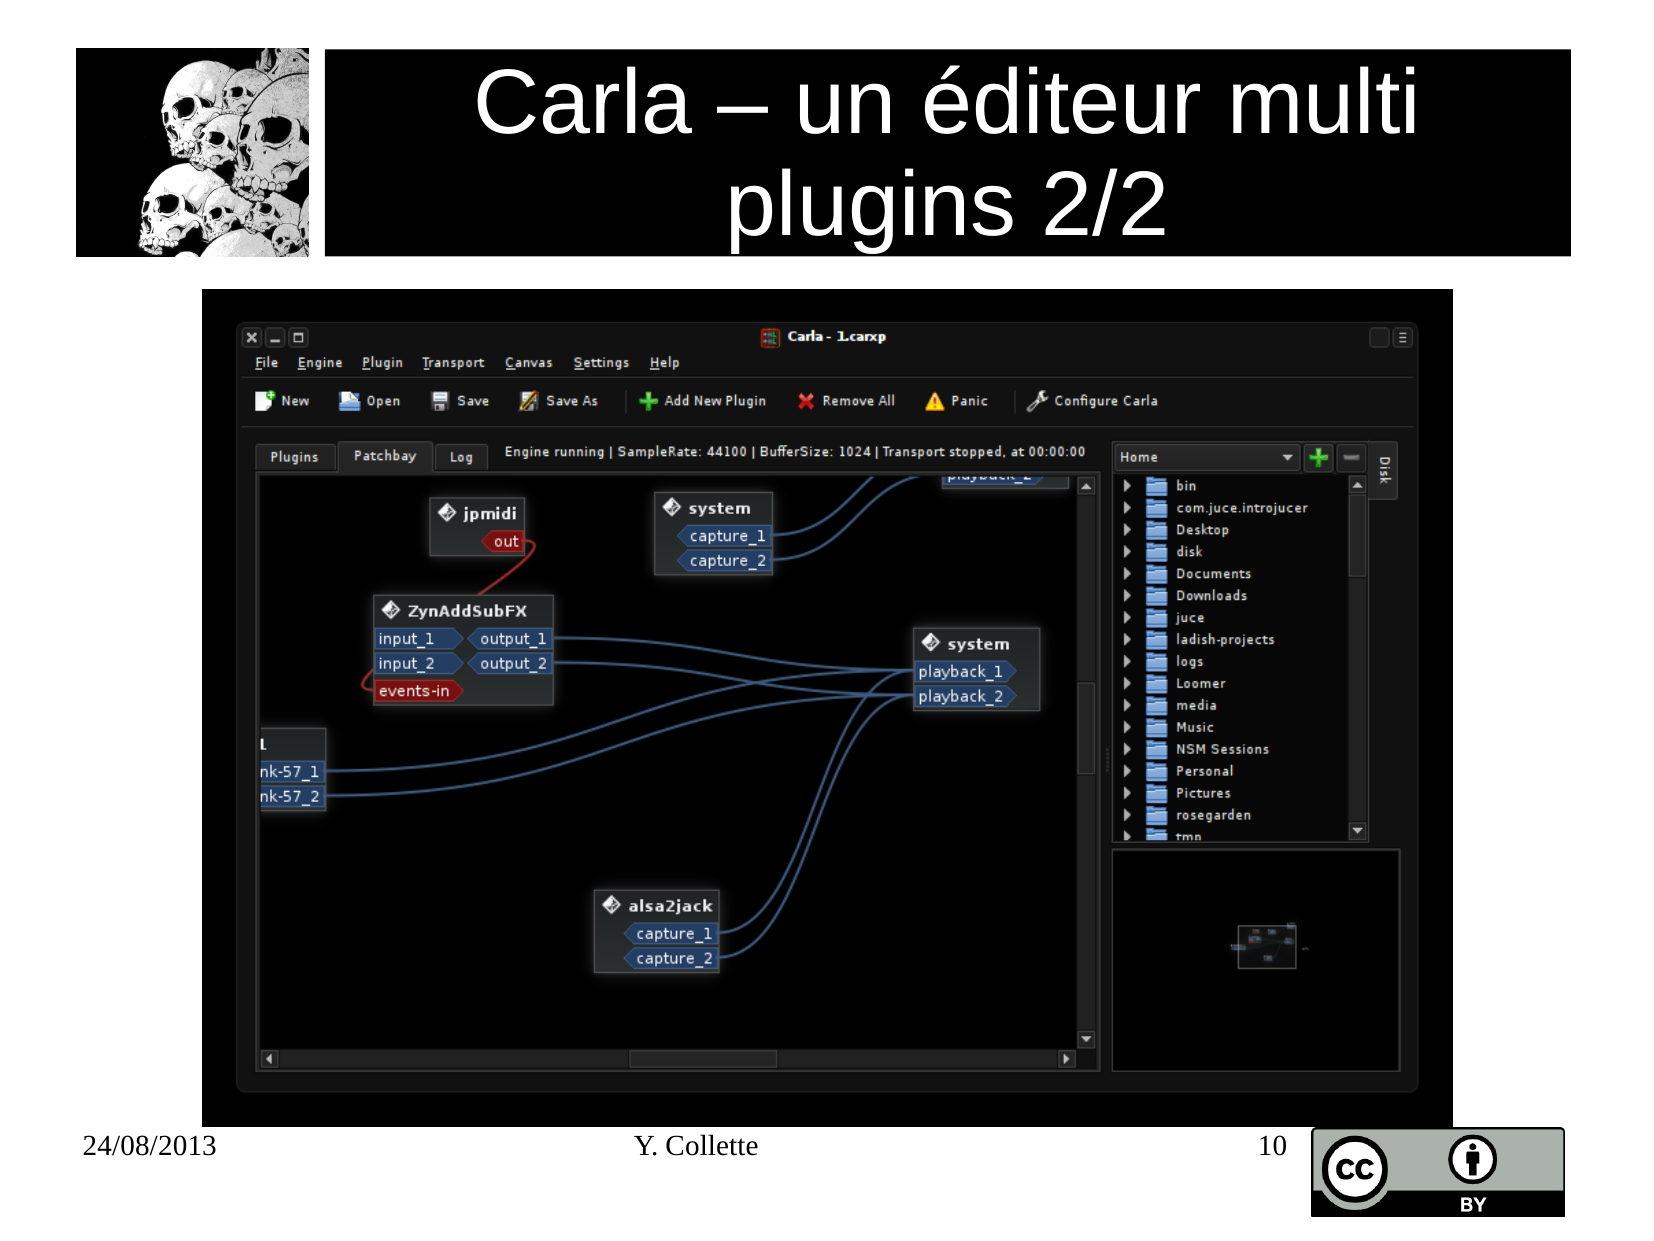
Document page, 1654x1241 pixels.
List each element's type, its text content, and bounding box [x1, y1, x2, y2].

title Carla – un éditeur multi plugins 2/2 [324, 49, 1571, 257]
picture [202, 289, 1565, 1217]
picture [76, 48, 309, 257]
